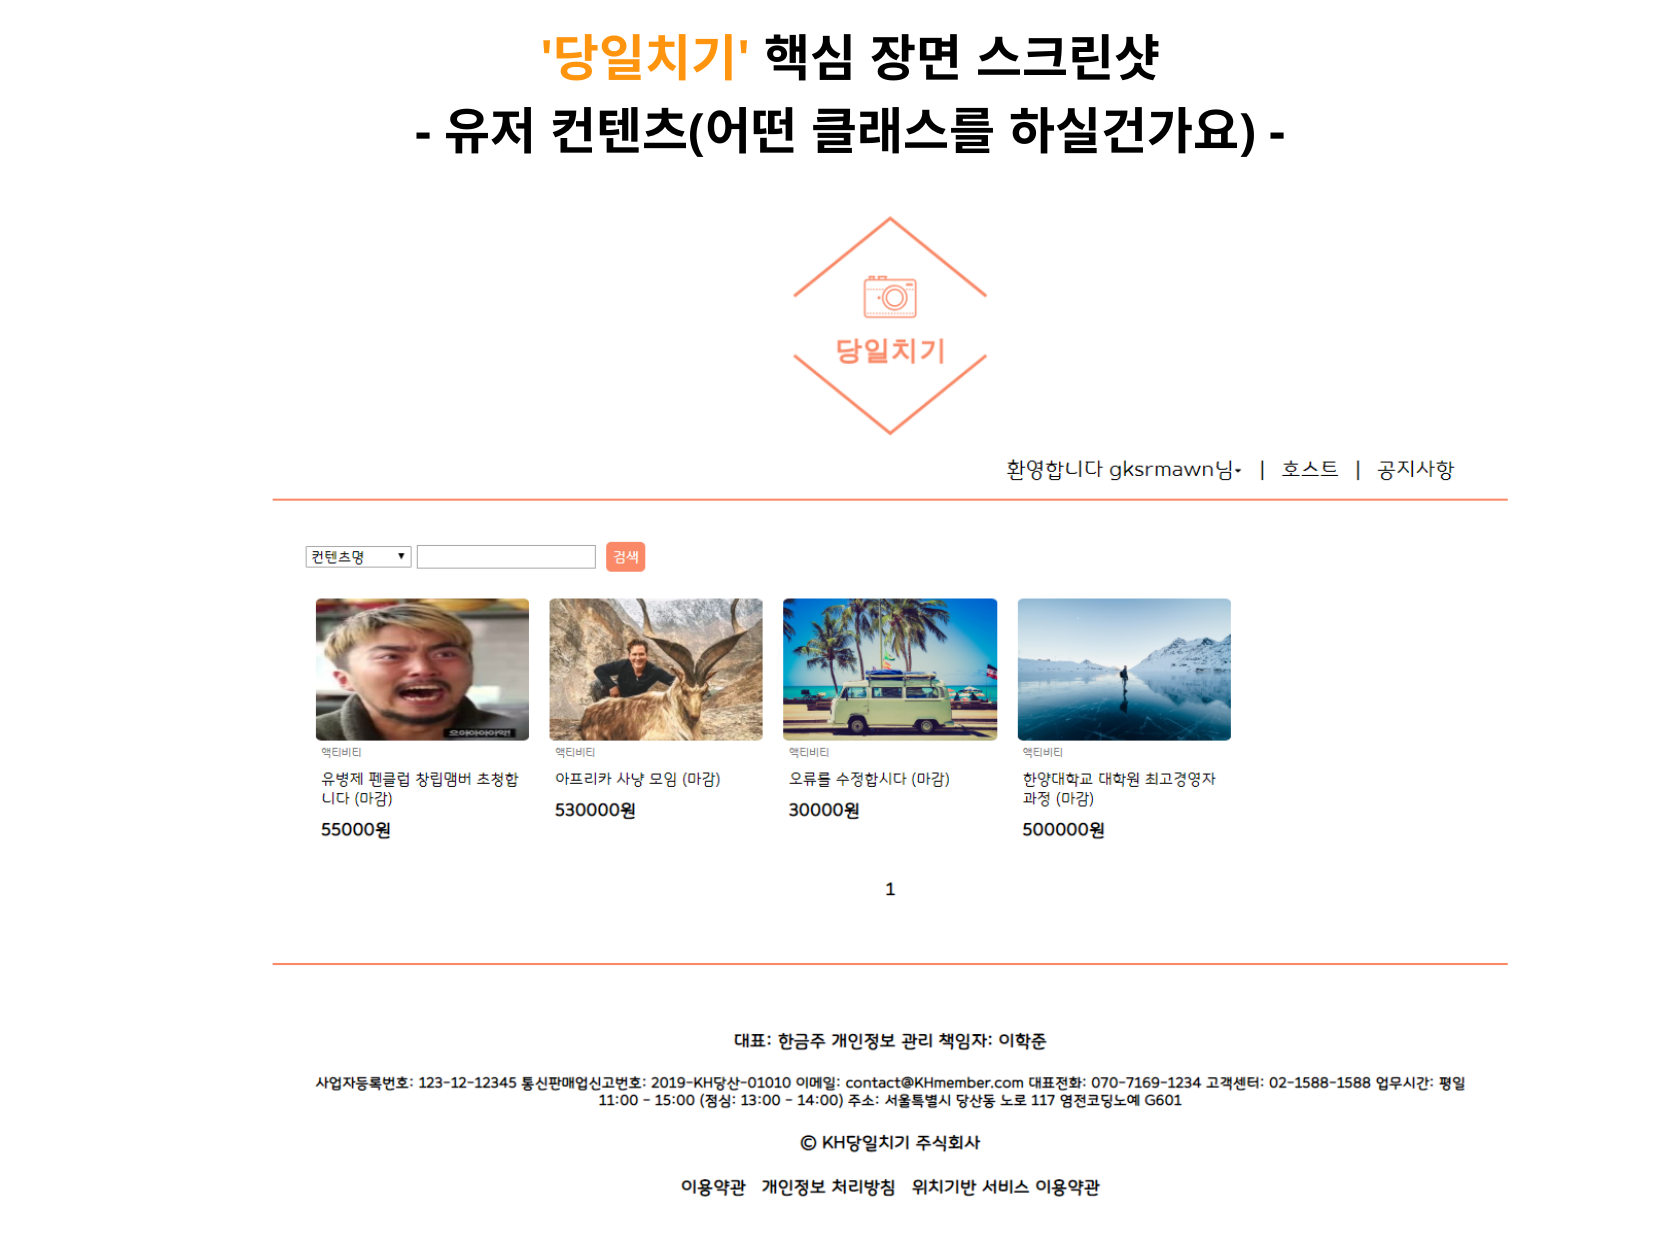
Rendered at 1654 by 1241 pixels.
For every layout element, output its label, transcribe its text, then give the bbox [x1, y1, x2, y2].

picture [212, 163, 1551, 1241]
title '당일치기' 핵심 장면 스크린샷 - 유저 컨텐츠(어떤 클래스를 하실건가요) - [106, 0, 1595, 196]
